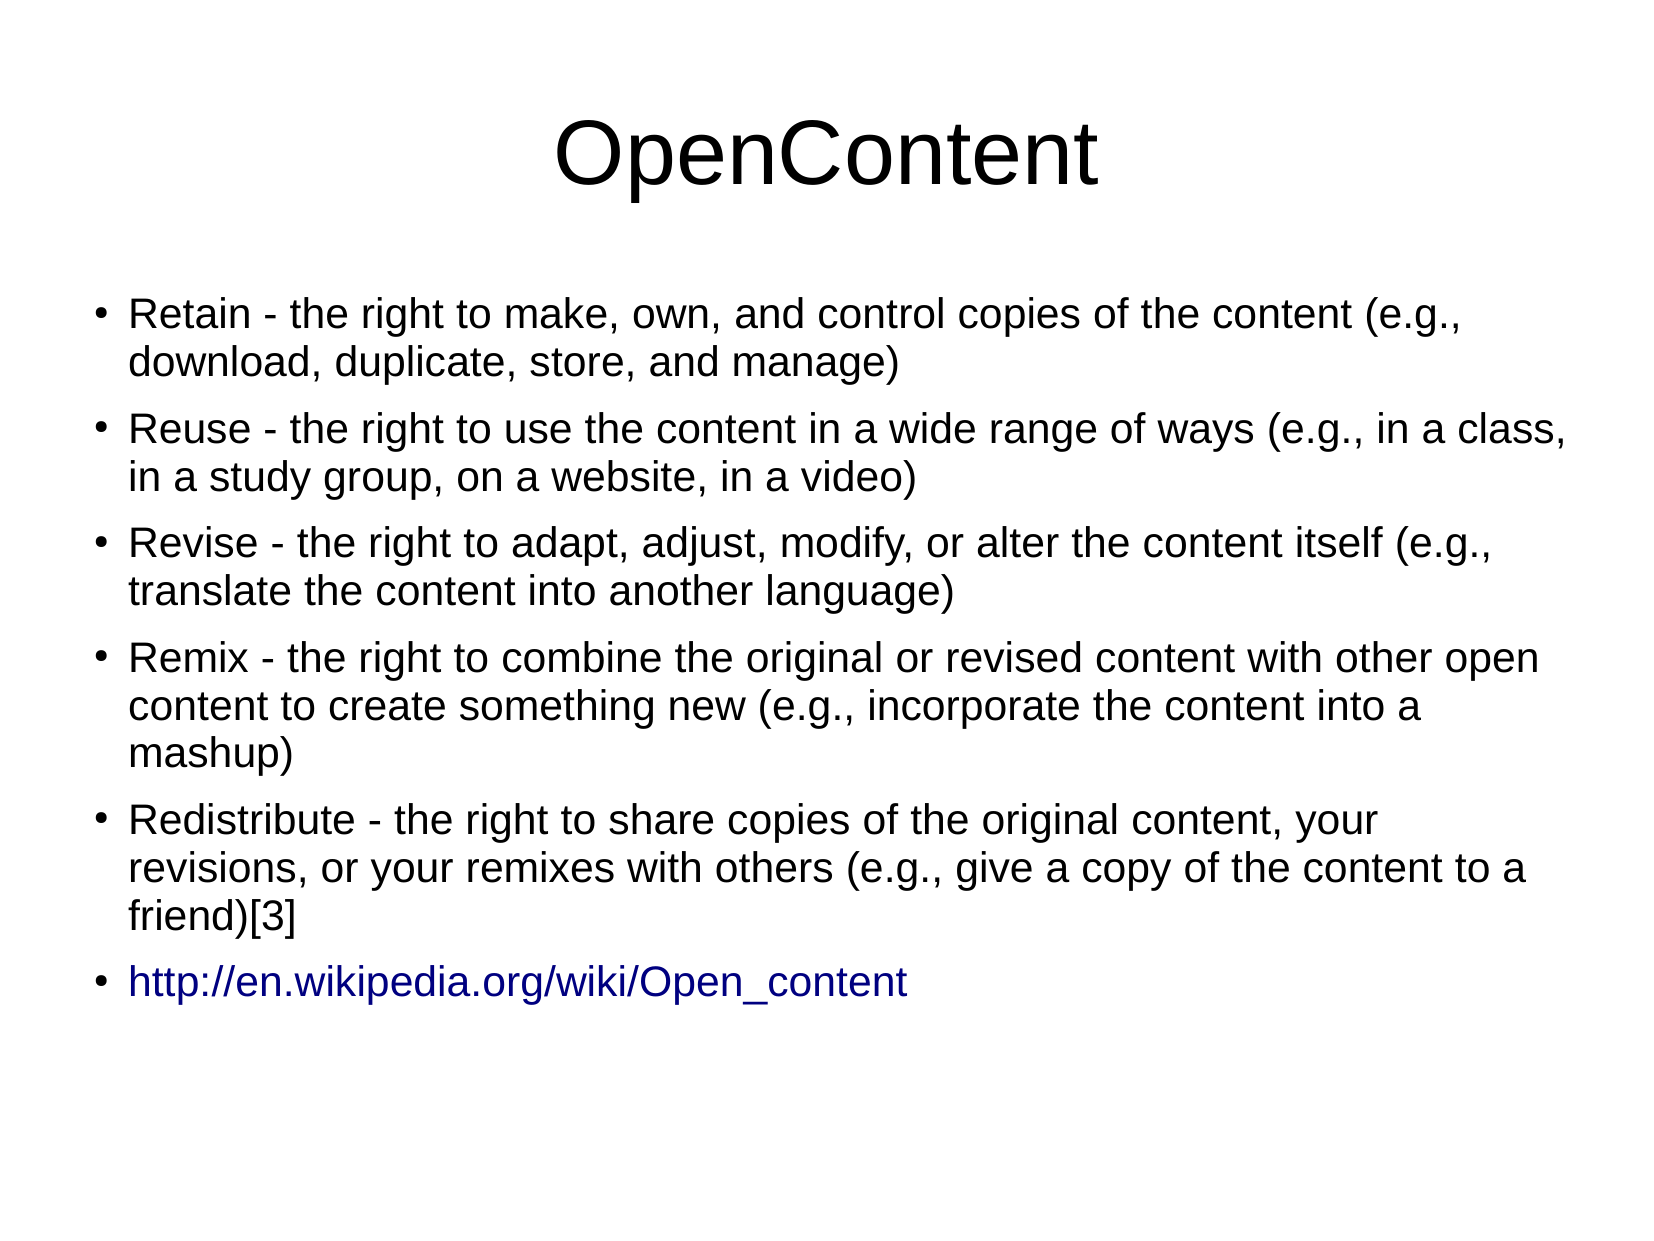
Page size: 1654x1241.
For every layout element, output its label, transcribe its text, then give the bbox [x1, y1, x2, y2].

title OpenContent [82, 49, 1571, 257]
list Retain - the right to make, own, and control copies of the content (e.g., download, duplicate, store, and manage) Reuse - the right to use the content in a wide range of ways (e.g., in a class, in a study group, on a website, in a video) Revise - the right to adapt, adjust, modify, or alter the content itself (e.g., translate the content into another language) Remix - the right to combine the original or revised content with other open content to create something new (e.g., incorporate the content into a mashup) Redistribute - the right to share copies of the original content, your revisions, or your remixes with others (e.g., give a copy of the content to a friend)[3] http://en.wikipedia.org/wiki/Open_content [82, 290, 1571, 1010]
